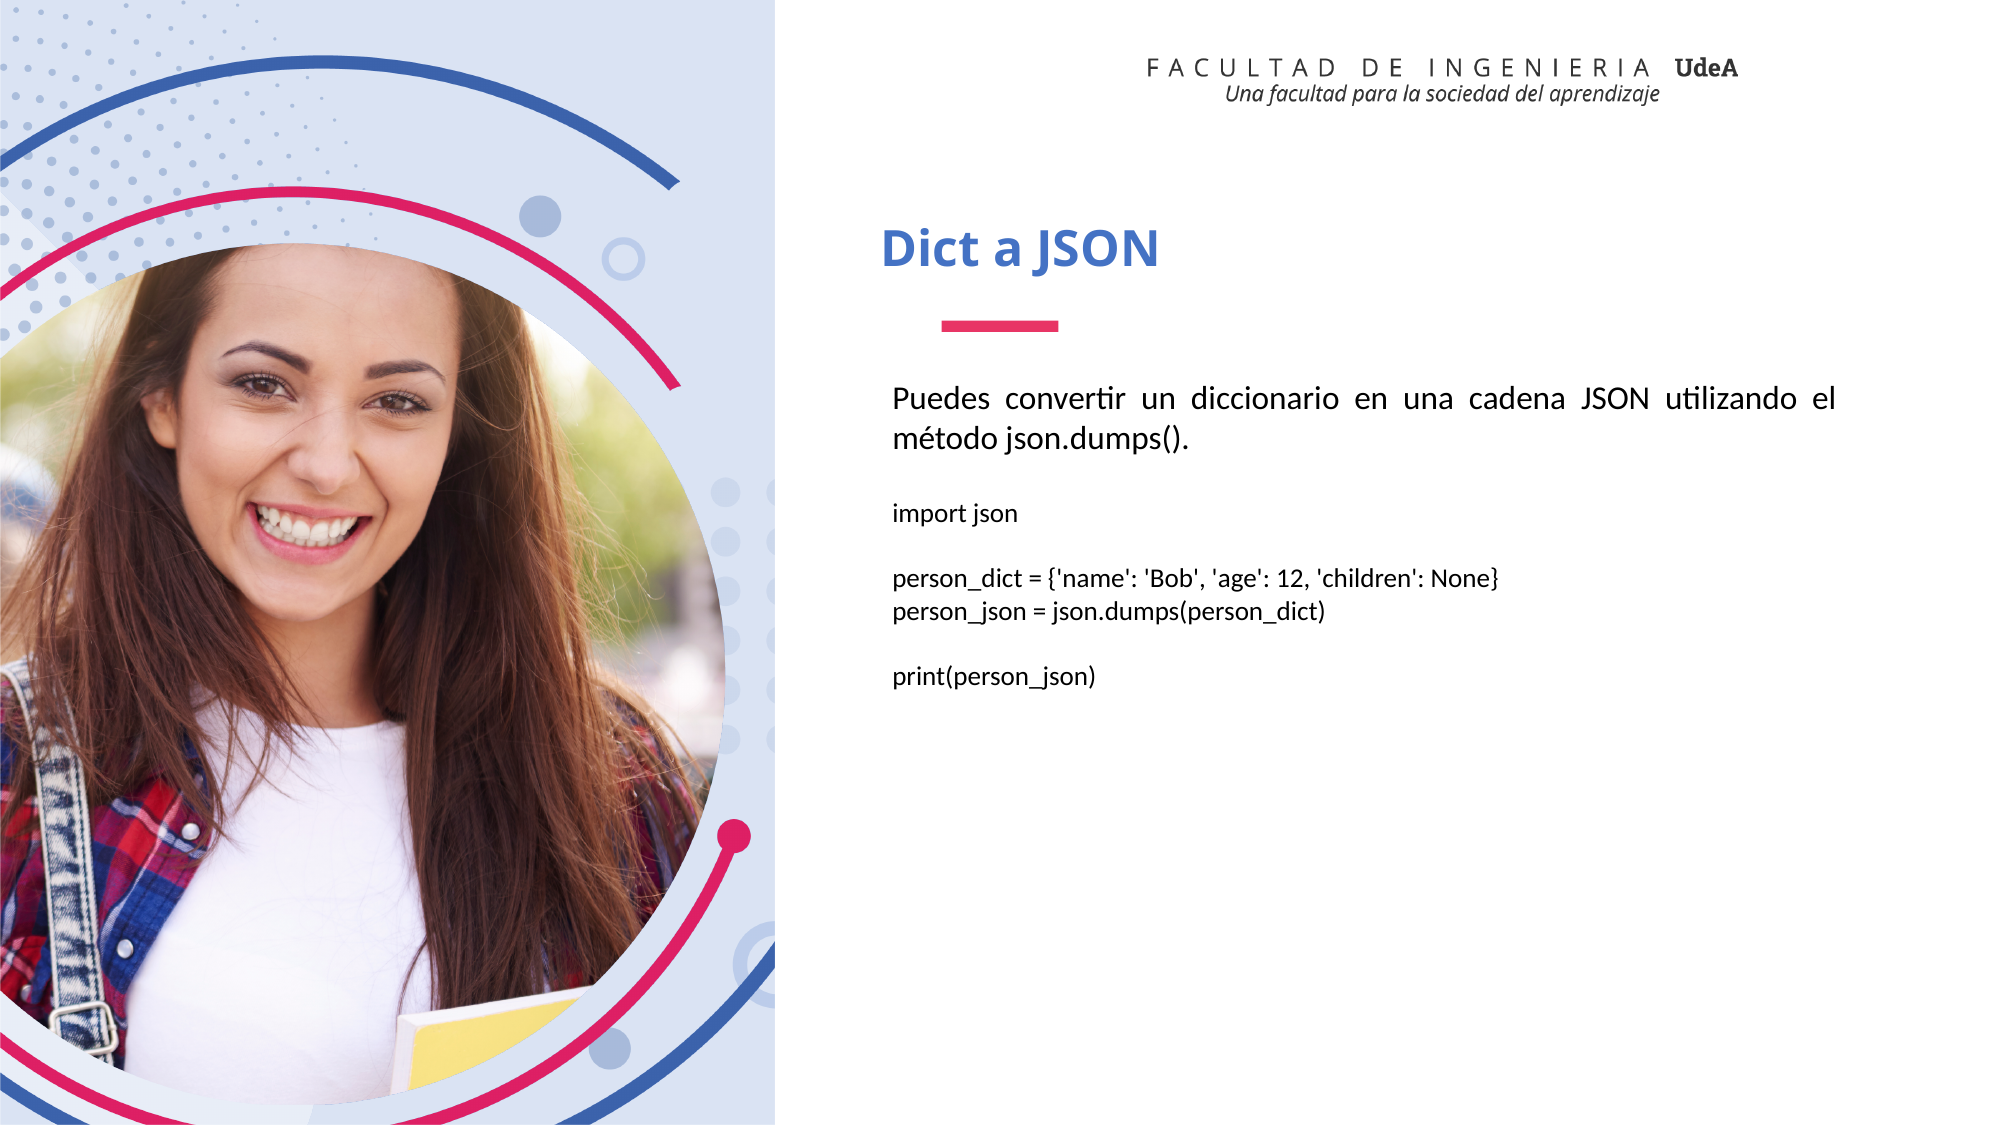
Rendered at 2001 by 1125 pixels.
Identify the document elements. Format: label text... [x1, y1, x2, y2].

text_box Puedes convertir un diccionario en una cadena JSON utilizando el método json.dumps(). import json person_dict = {'name': 'Bob', 'age': 12, 'children': None} person_json = json.dumps(person_dict) print(person_json) [877, 368, 1853, 779]
picture [1148, 57, 1738, 106]
picture [0, 0, 775, 1125]
text_box Dict a JSON [865, 195, 1762, 306]
